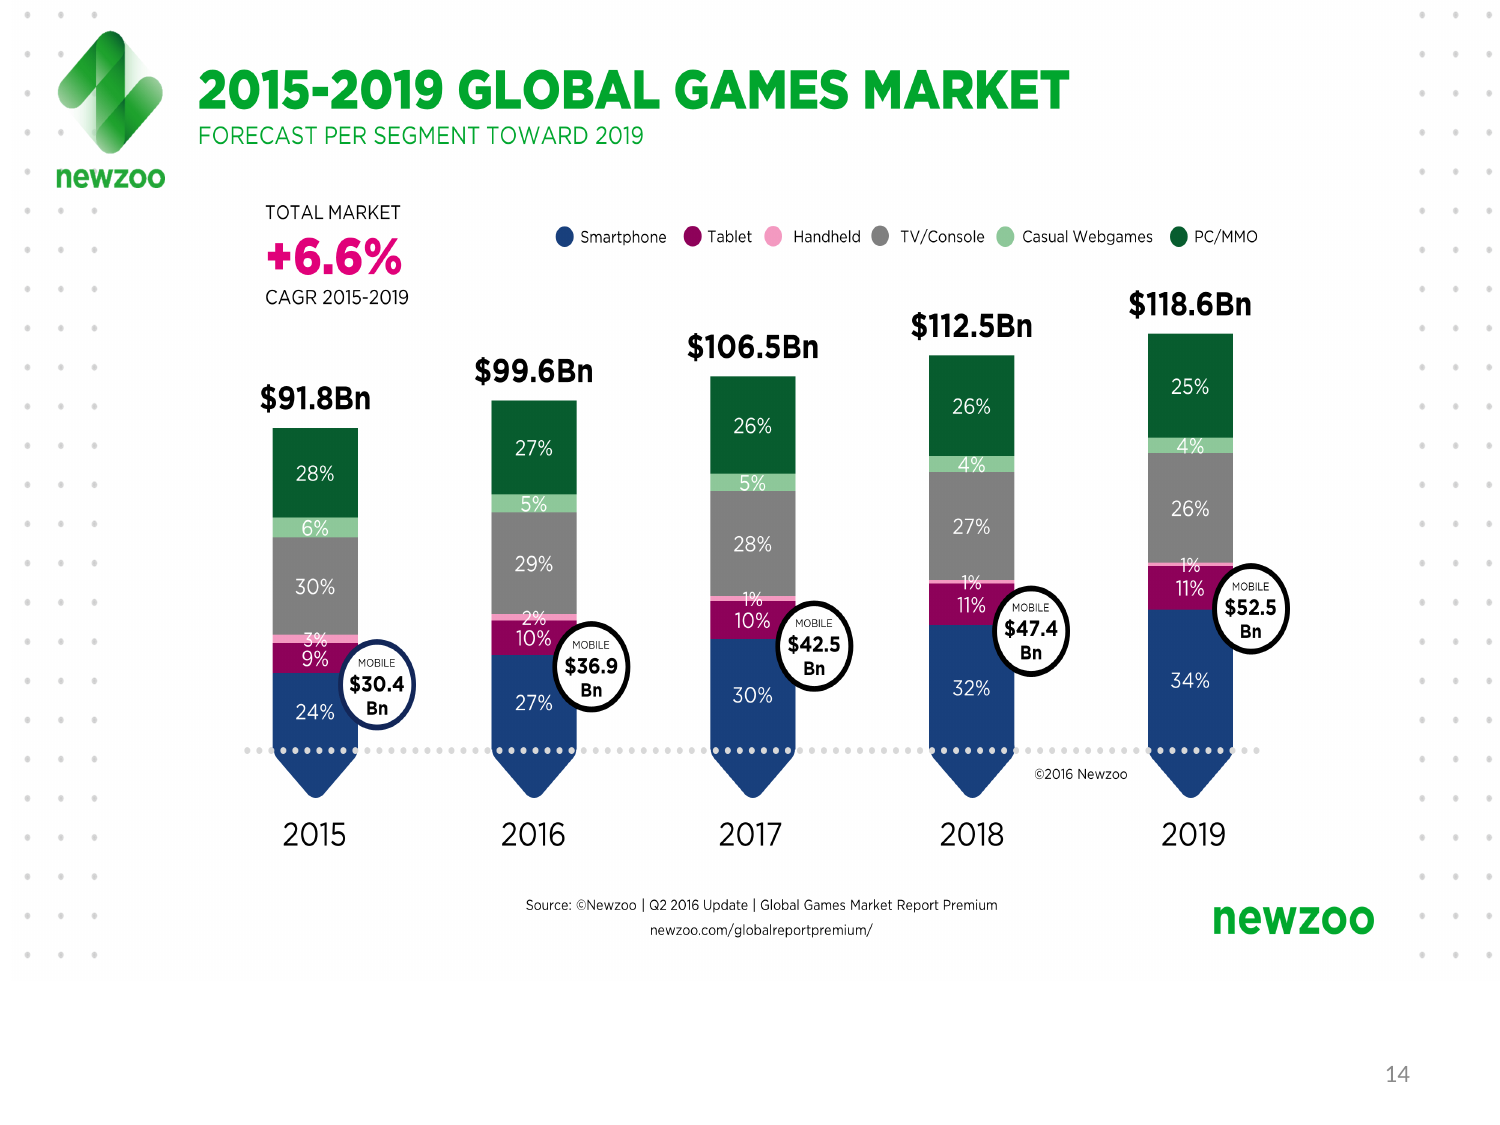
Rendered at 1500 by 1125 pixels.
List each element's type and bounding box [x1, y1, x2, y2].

picture [11, 0, 1500, 981]
